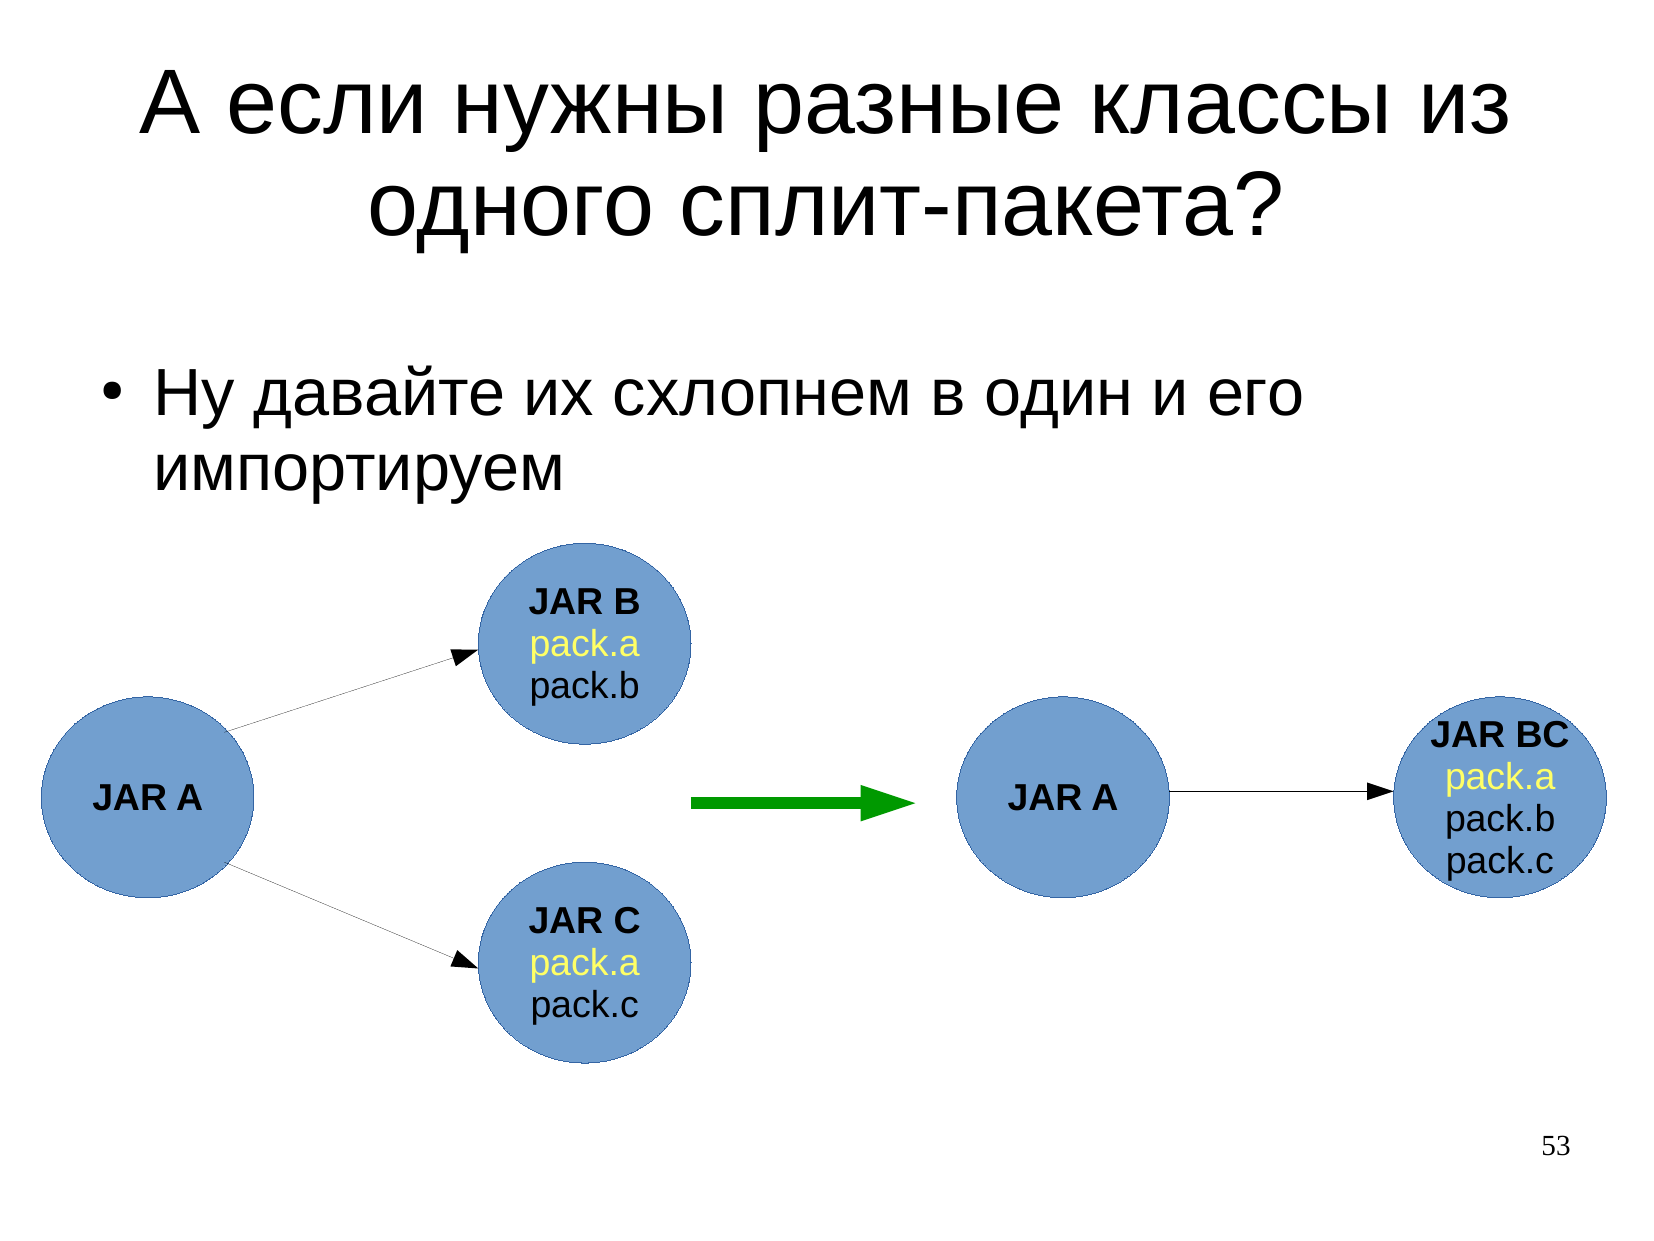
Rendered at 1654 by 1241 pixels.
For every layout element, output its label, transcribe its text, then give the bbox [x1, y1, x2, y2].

text_box JAR C pack.a pack.c [478, 862, 692, 1064]
title А если нужны разные классы из одного сплит-пакета? [82, 49, 1571, 257]
text_box JAR A [956, 696, 1170, 898]
text_box JAR BC pack.a pack.b pack.c [1393, 696, 1607, 898]
list Ну давайте их схлопнем в один и его импортируем [82, 355, 1571, 556]
text_box JAR B pack.a pack.b [478, 543, 692, 745]
text_box JAR A [41, 696, 254, 898]
